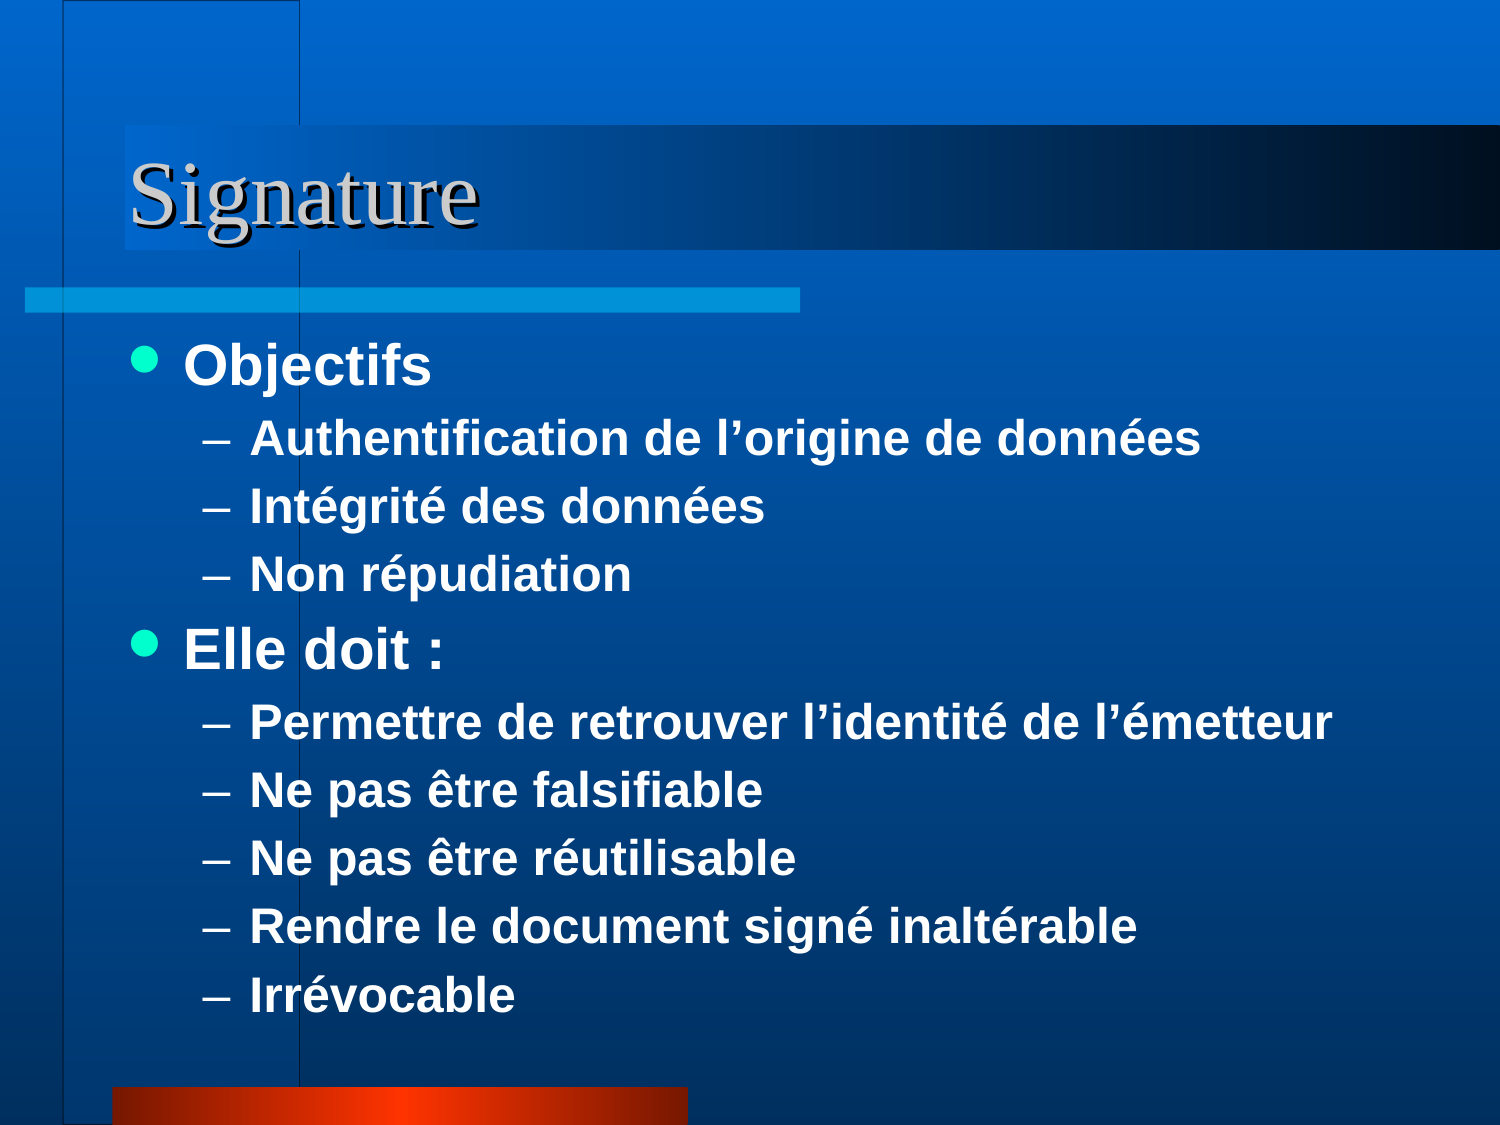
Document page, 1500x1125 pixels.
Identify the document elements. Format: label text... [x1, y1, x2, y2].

title Signature [112, 99, 1388, 288]
list Objectifs Authentification de l’origine de données Intégrité des données Non répudiation Elle doit : Permettre de retrouver l’identité de l’émetteur Ne pas être falsifiable Ne pas être réutilisable Rendre le document signé inaltérable Irrévocable [112, 324, 1388, 1104]
